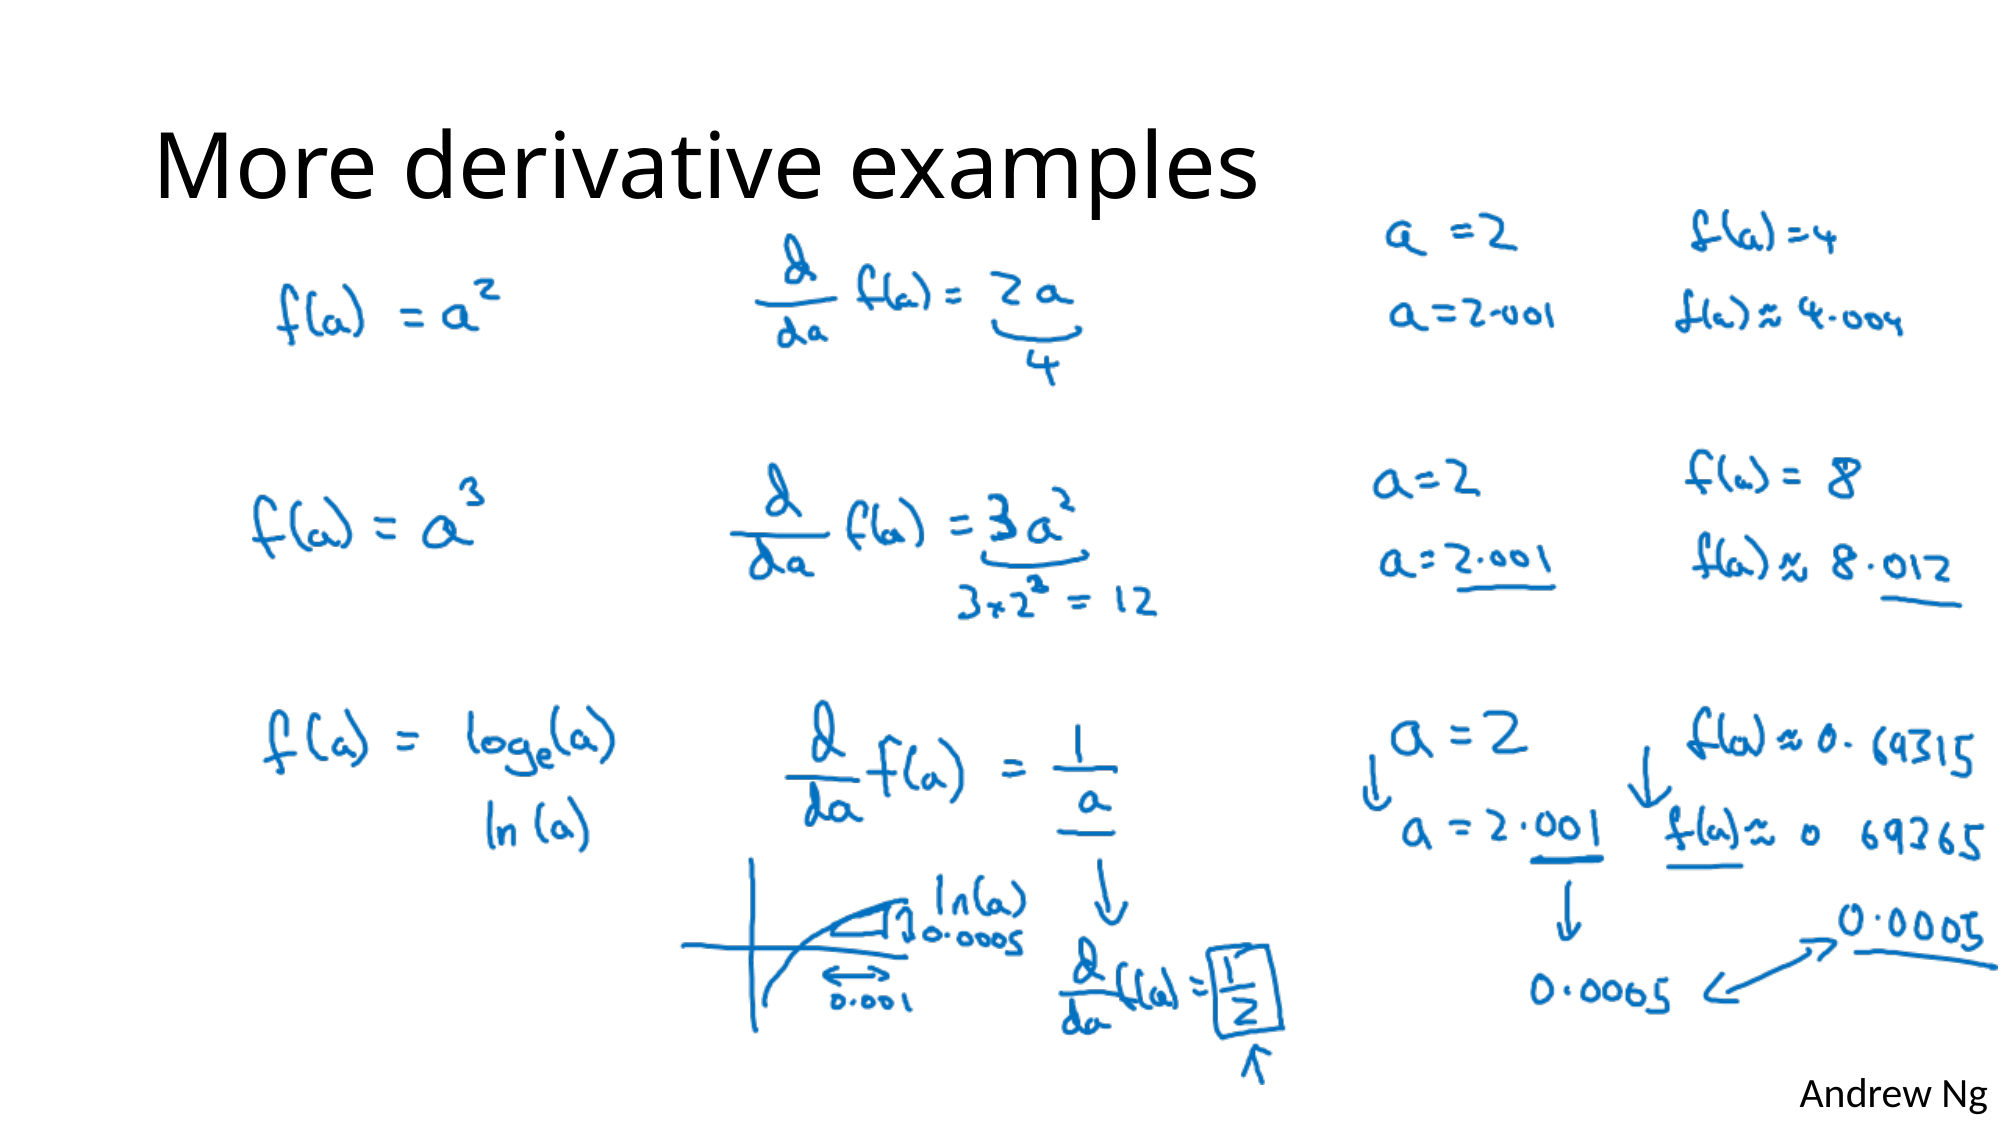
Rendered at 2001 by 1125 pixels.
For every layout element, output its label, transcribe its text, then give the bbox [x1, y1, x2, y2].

picture [252, 209, 1998, 1085]
title More derivative examples [137, 59, 1863, 278]
